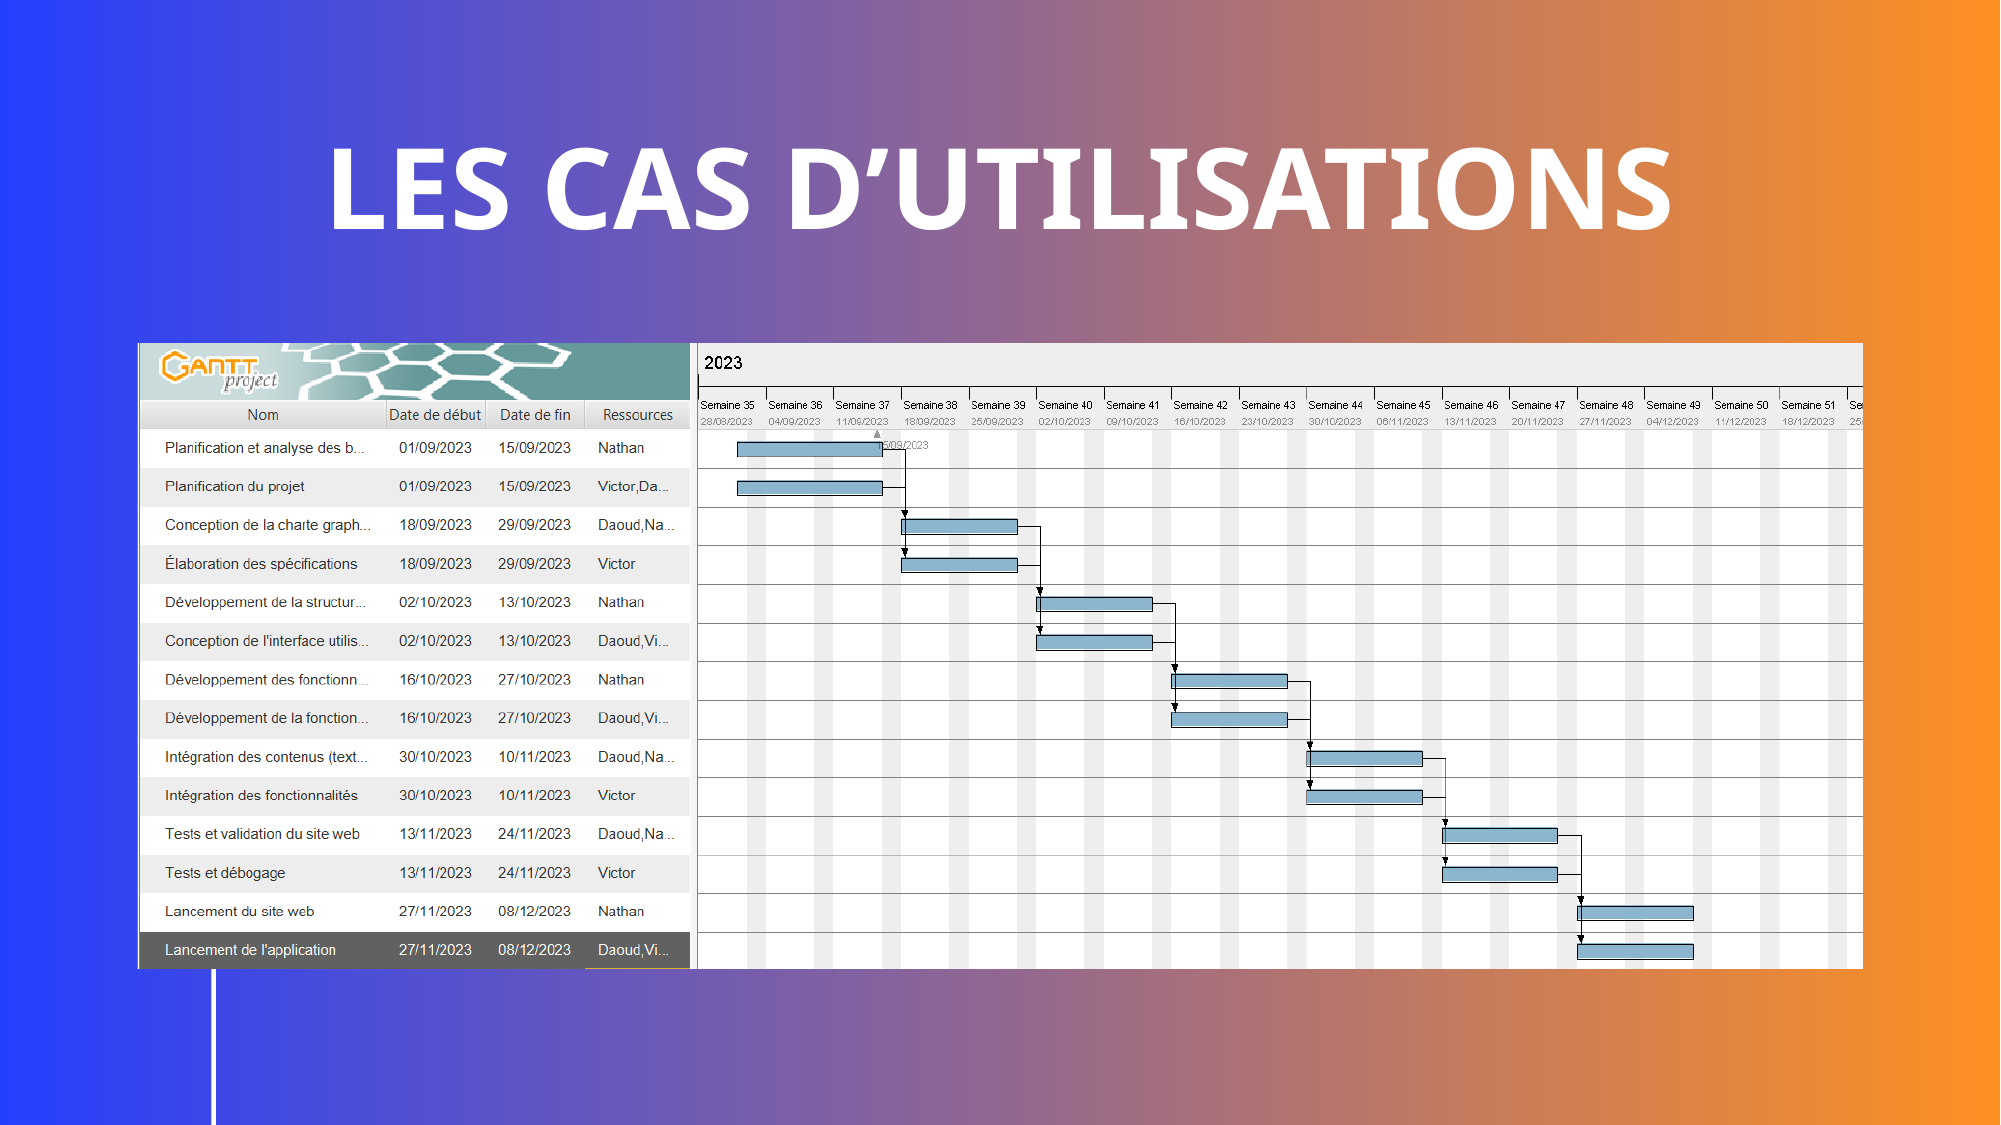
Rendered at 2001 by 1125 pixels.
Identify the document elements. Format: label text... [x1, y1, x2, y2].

title Les cas d’utilisations [170, 97, 1830, 262]
picture [137, 343, 1863, 969]
